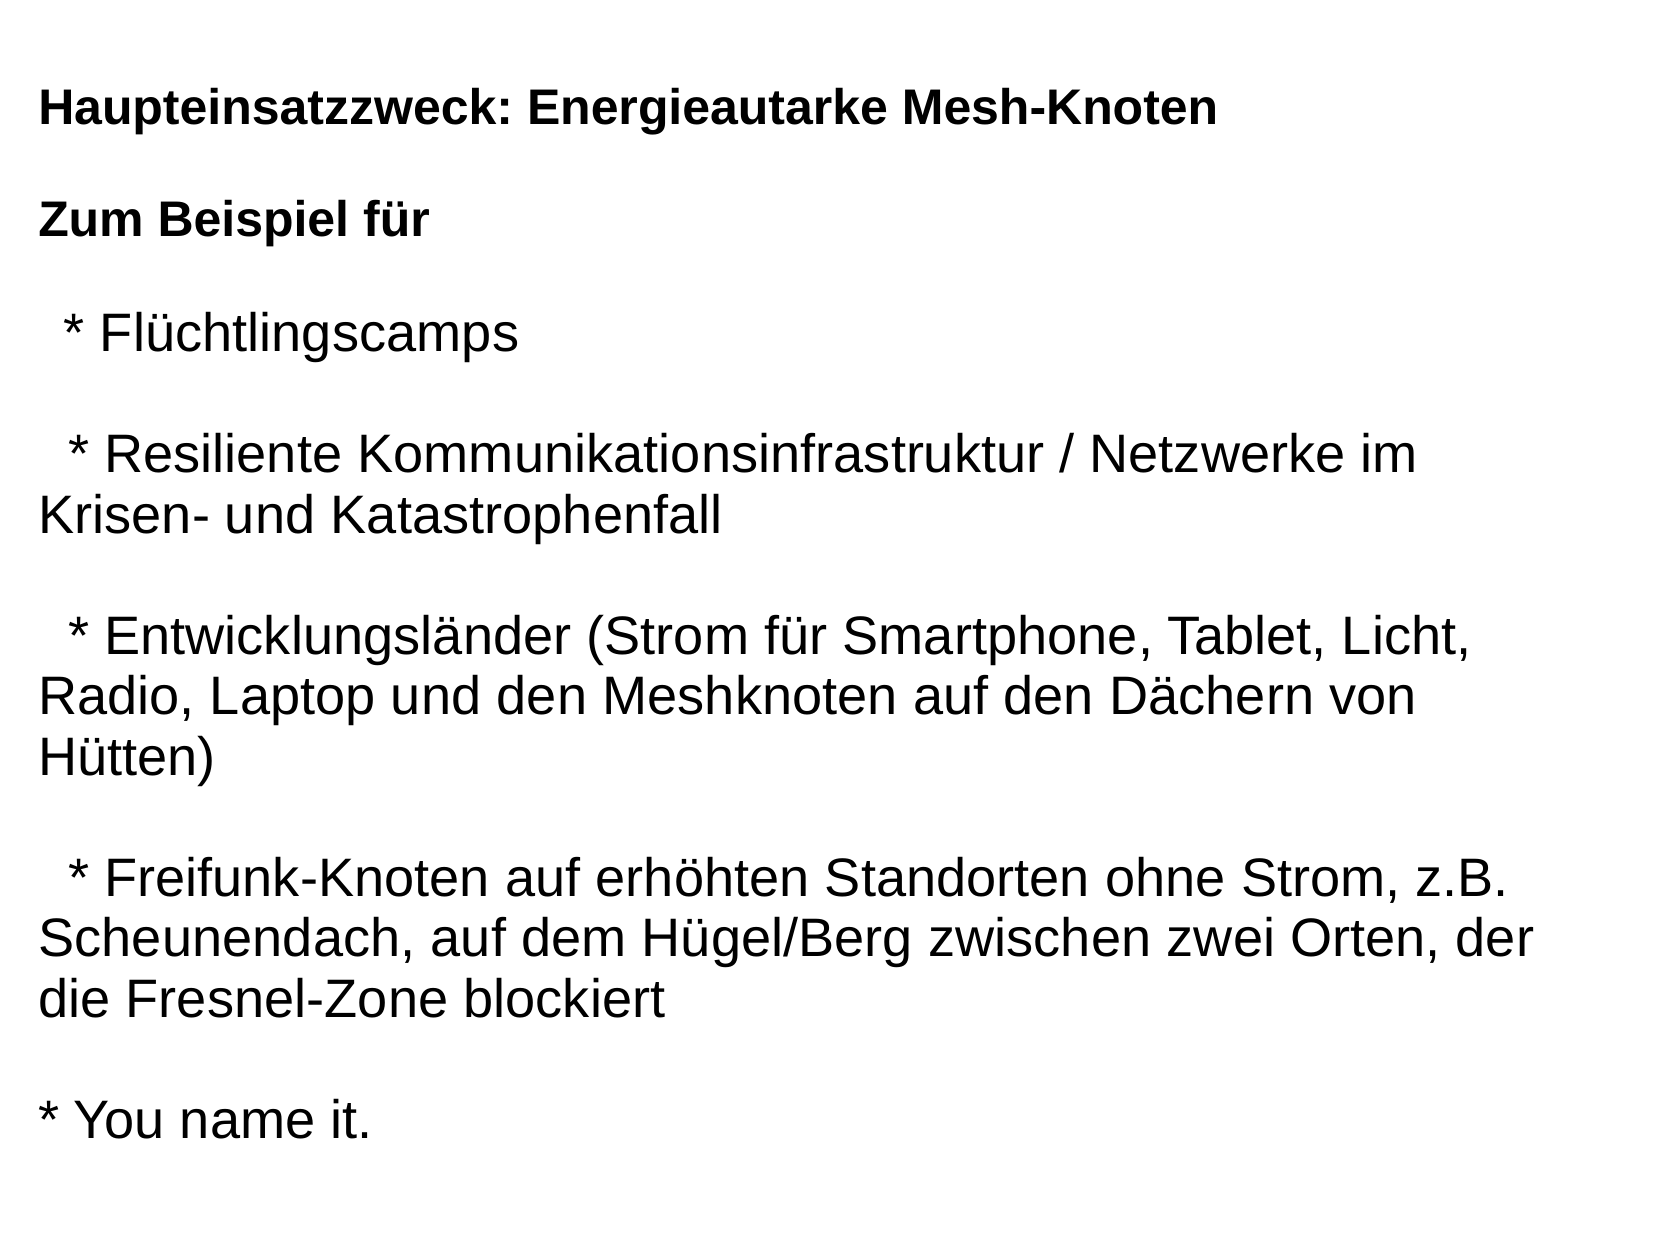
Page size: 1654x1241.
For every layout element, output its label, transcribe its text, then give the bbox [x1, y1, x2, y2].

text_box Haupteinsatzzweck: Energieautarke Mesh-Knoten Zum Beispiel für * Flüchtlingscamps * Resiliente Kommunikationsinfrastruktur / Netzwerke im Krisen- und Katastrophenfall * Entwicklungsländer (Strom für Smartphone, Tablet, Licht, Radio, Laptop und den Meshknoten auf den Dächern von Hütten) * Freifunk-Knoten auf erhöhten Standorten ohne Strom, z.B. Scheunendach, auf dem Hügel/Berg zwischen zwei Orten, der die Fresnel-Zone blockiert * You name it. [23, 72, 1583, 1158]
